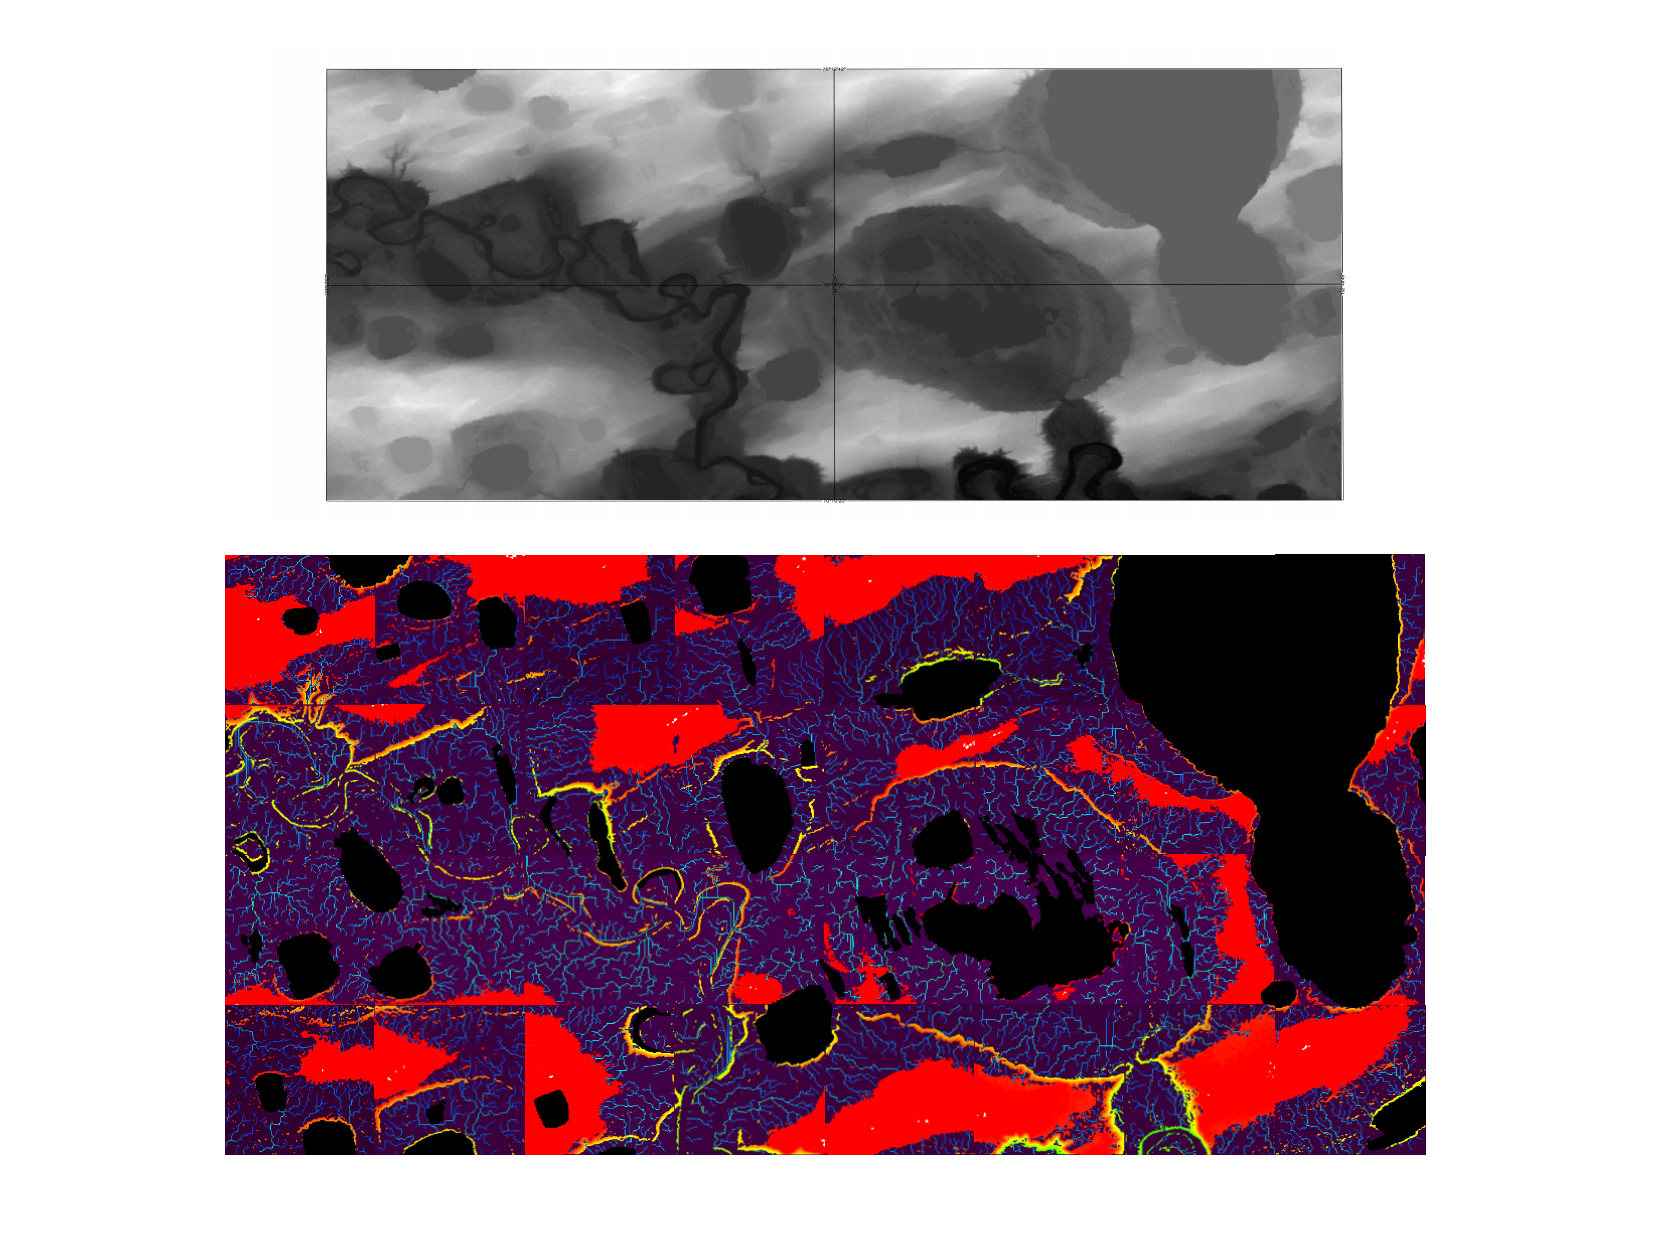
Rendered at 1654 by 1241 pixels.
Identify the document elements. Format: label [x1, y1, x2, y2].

picture [225, 554, 1426, 1156]
picture [270, 44, 1351, 526]
